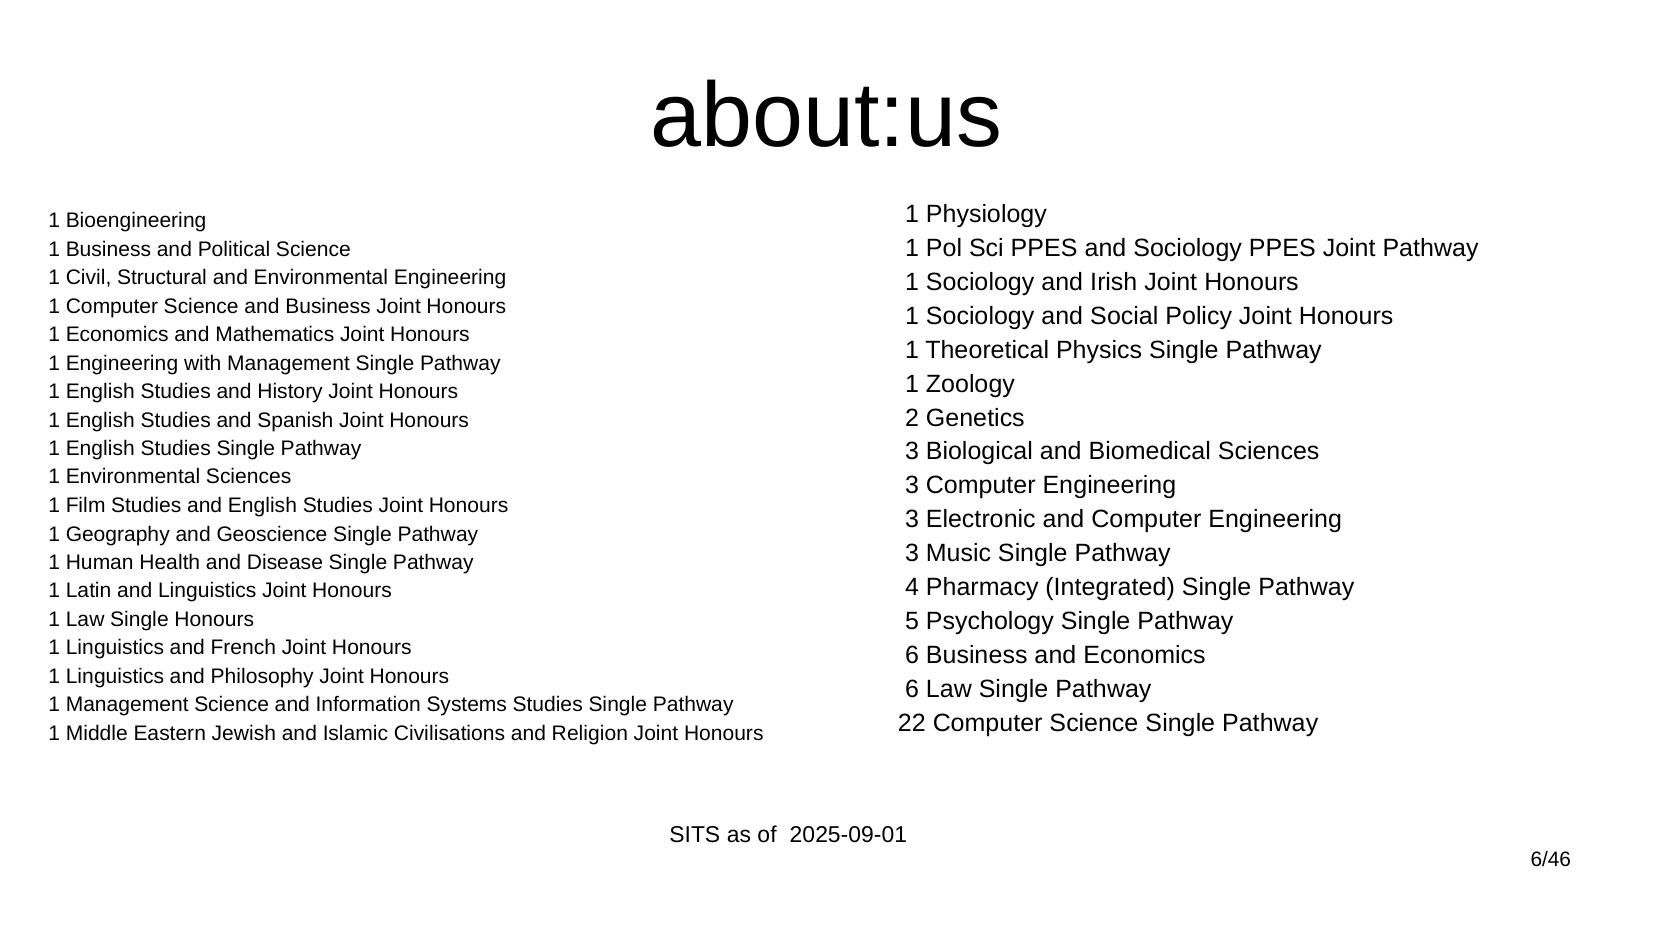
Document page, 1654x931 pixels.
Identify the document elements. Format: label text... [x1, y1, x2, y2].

text_box 1 Physiology 1 Pol Sci PPES and Sociology PPES Joint Pathway 1 Sociology and Irish Joint Honours 1 Sociology and Social Policy Joint Honours 1 Theoretical Physics Single Pathway 1 Zoology 2 Genetics 3 Biological and Biomedical Sciences 3 Computer Engineering 3 Electronic and Computer Engineering 3 Music Single Pathway 4 Pharmacy (Integrated) Single Pathway 5 Psychology Single Pathway 6 Business and Economics 6 Law Single Pathway 22 Computer Science Single Pathway [848, 192, 1607, 750]
title about:us [82, 37, 1571, 193]
list 1 Bioengineering 1 Business and Political Science 1 Civil, Structural and Environmental Engineering 1 Computer Science and Business Joint Honours 1 Economics and Mathematics Joint Honours 1 Engineering with Management Single Pathway 1 English Studies and History Joint Honours 1 English Studies and Spanish Joint Honours 1 English Studies Single Pathway 1 Environmental Sciences 1 Film Studies and English Studies Joint Honours 1 Geography and Geoscience Single Pathway 1 Human Health and Disease Single Pathway 1 Latin and Linguistics Joint Honours 1 Law Single Honours 1 Linguistics and French Joint Honours 1 Linguistics and Philosophy Joint Honours 1 Management Science and Information Systems Studies Single Pathway 1 Middle Eastern Jewish and Islamic Civilisations and Religion Joint Honours [13, 208, 848, 749]
text_box SITS as of 2025-09-01 [543, 814, 1034, 855]
